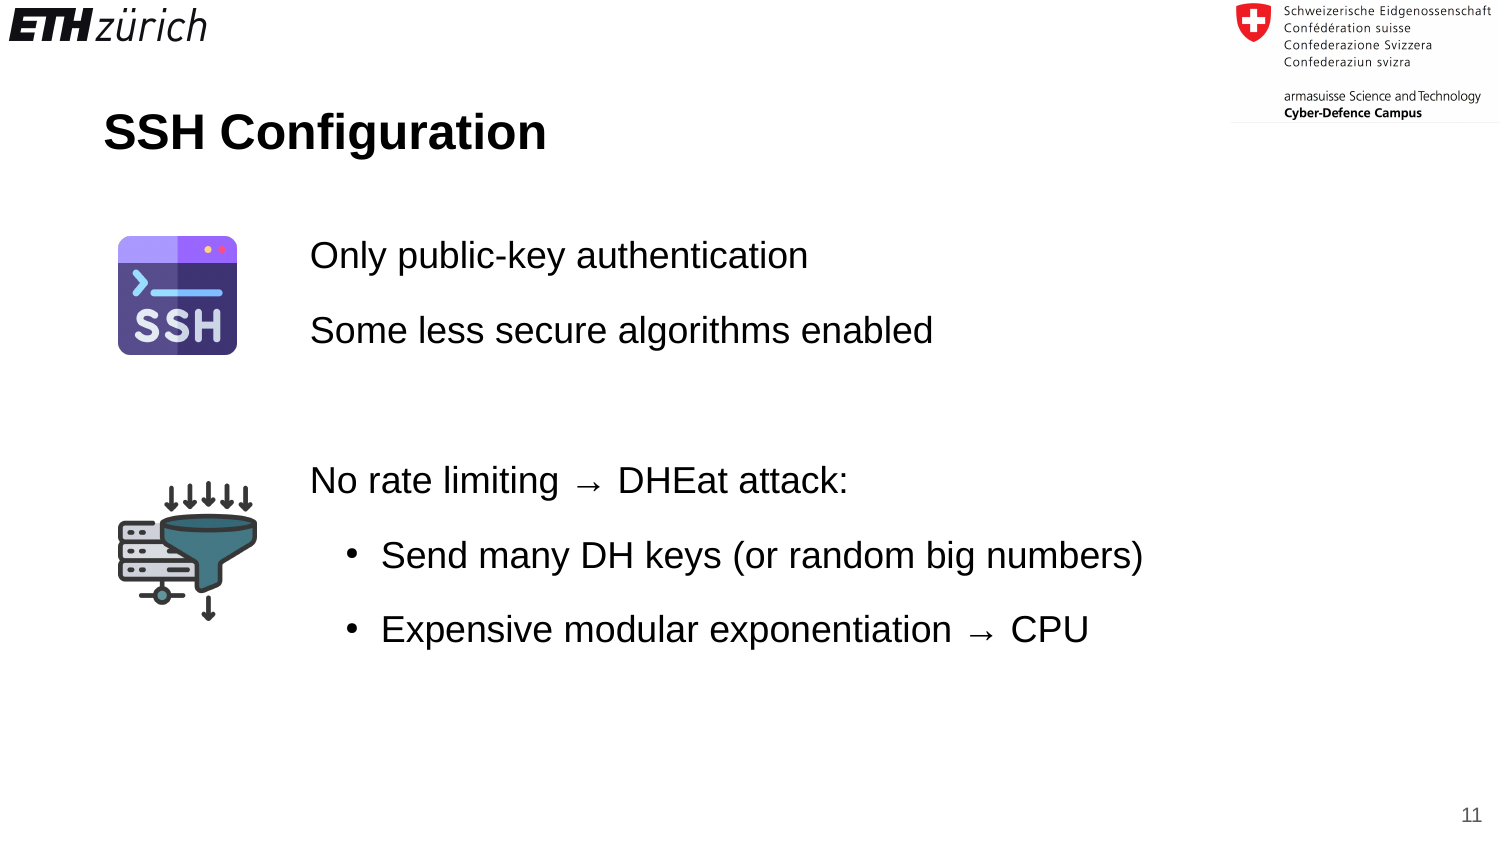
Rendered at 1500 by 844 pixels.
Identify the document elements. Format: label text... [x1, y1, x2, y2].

picture [1231, 0, 1500, 123]
picture [118, 481, 257, 621]
text_box Only public-key authentication Some less secure algorithms enabled No rate limiting → DHEat attack: Send many DH keys (or random big numbers) Expensive modular exponentiation → CPU [295, 206, 1359, 680]
picture [118, 236, 237, 355]
text_box SSH Configuration [88, 88, 1182, 178]
picture [8, 8, 207, 42]
